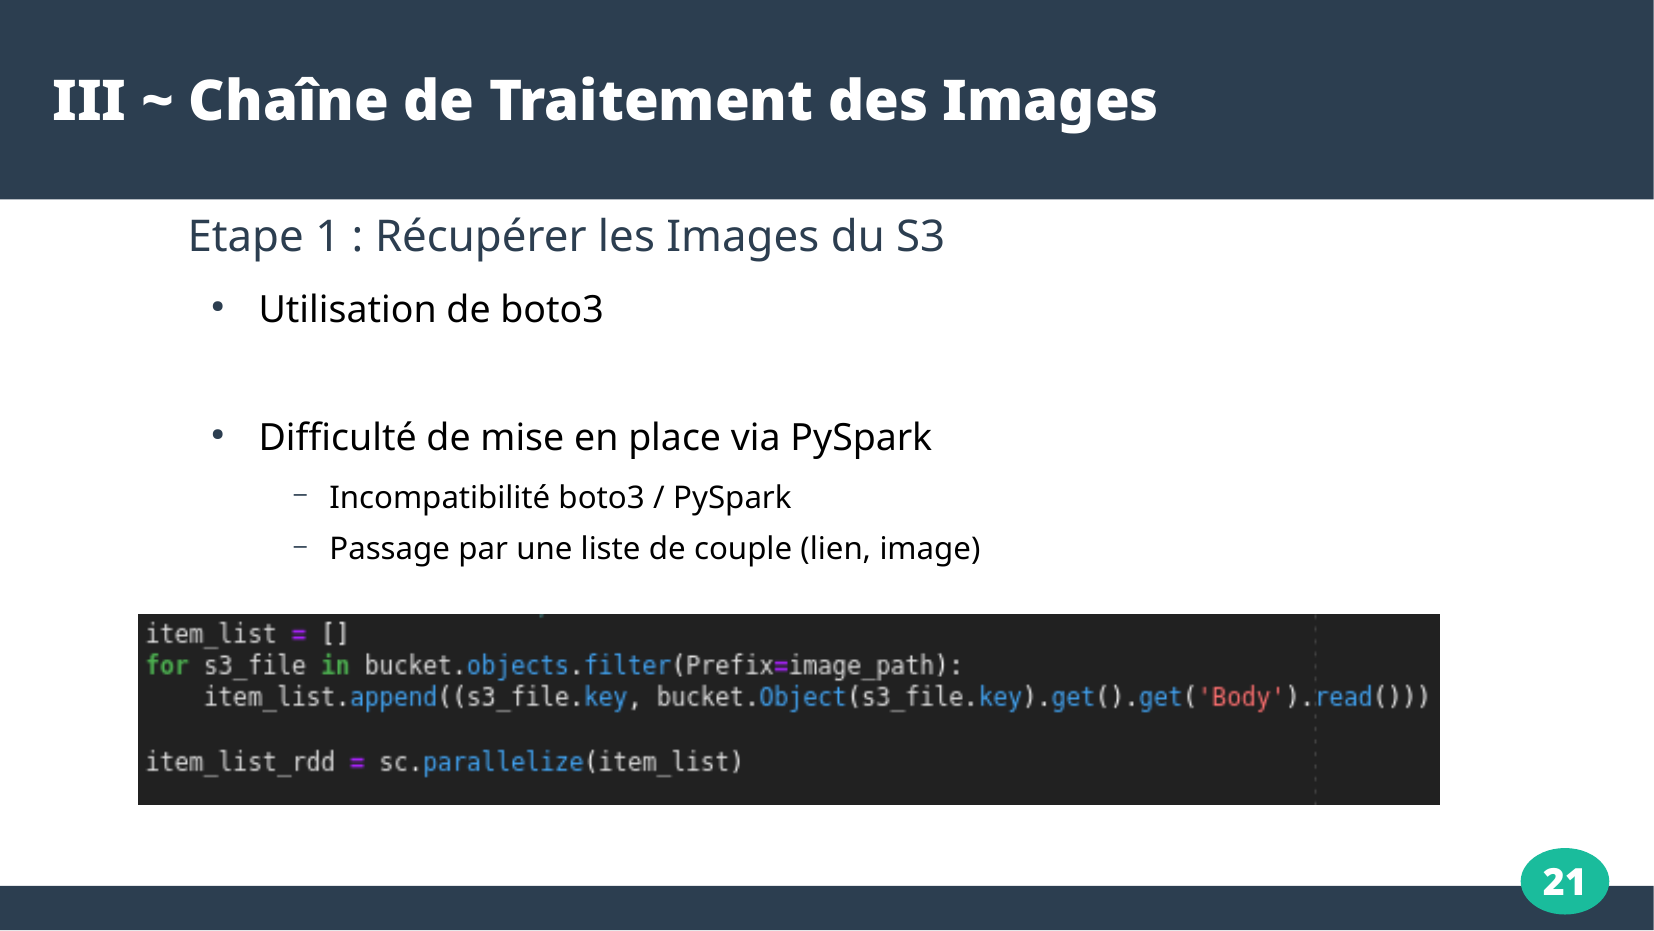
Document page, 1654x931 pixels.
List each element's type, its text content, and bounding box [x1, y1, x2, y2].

picture [138, 614, 1441, 805]
list Etape 1 : Récupérer les Images du S3 Utilisation de boto3 Difficulté de mise en place via PySpark Incompatibilité boto3 / PySpark Passage par une liste de couple (lien, image) [45, 204, 1066, 826]
title III ~ Chaîne de Traitement des Images [0, 39, 1621, 158]
